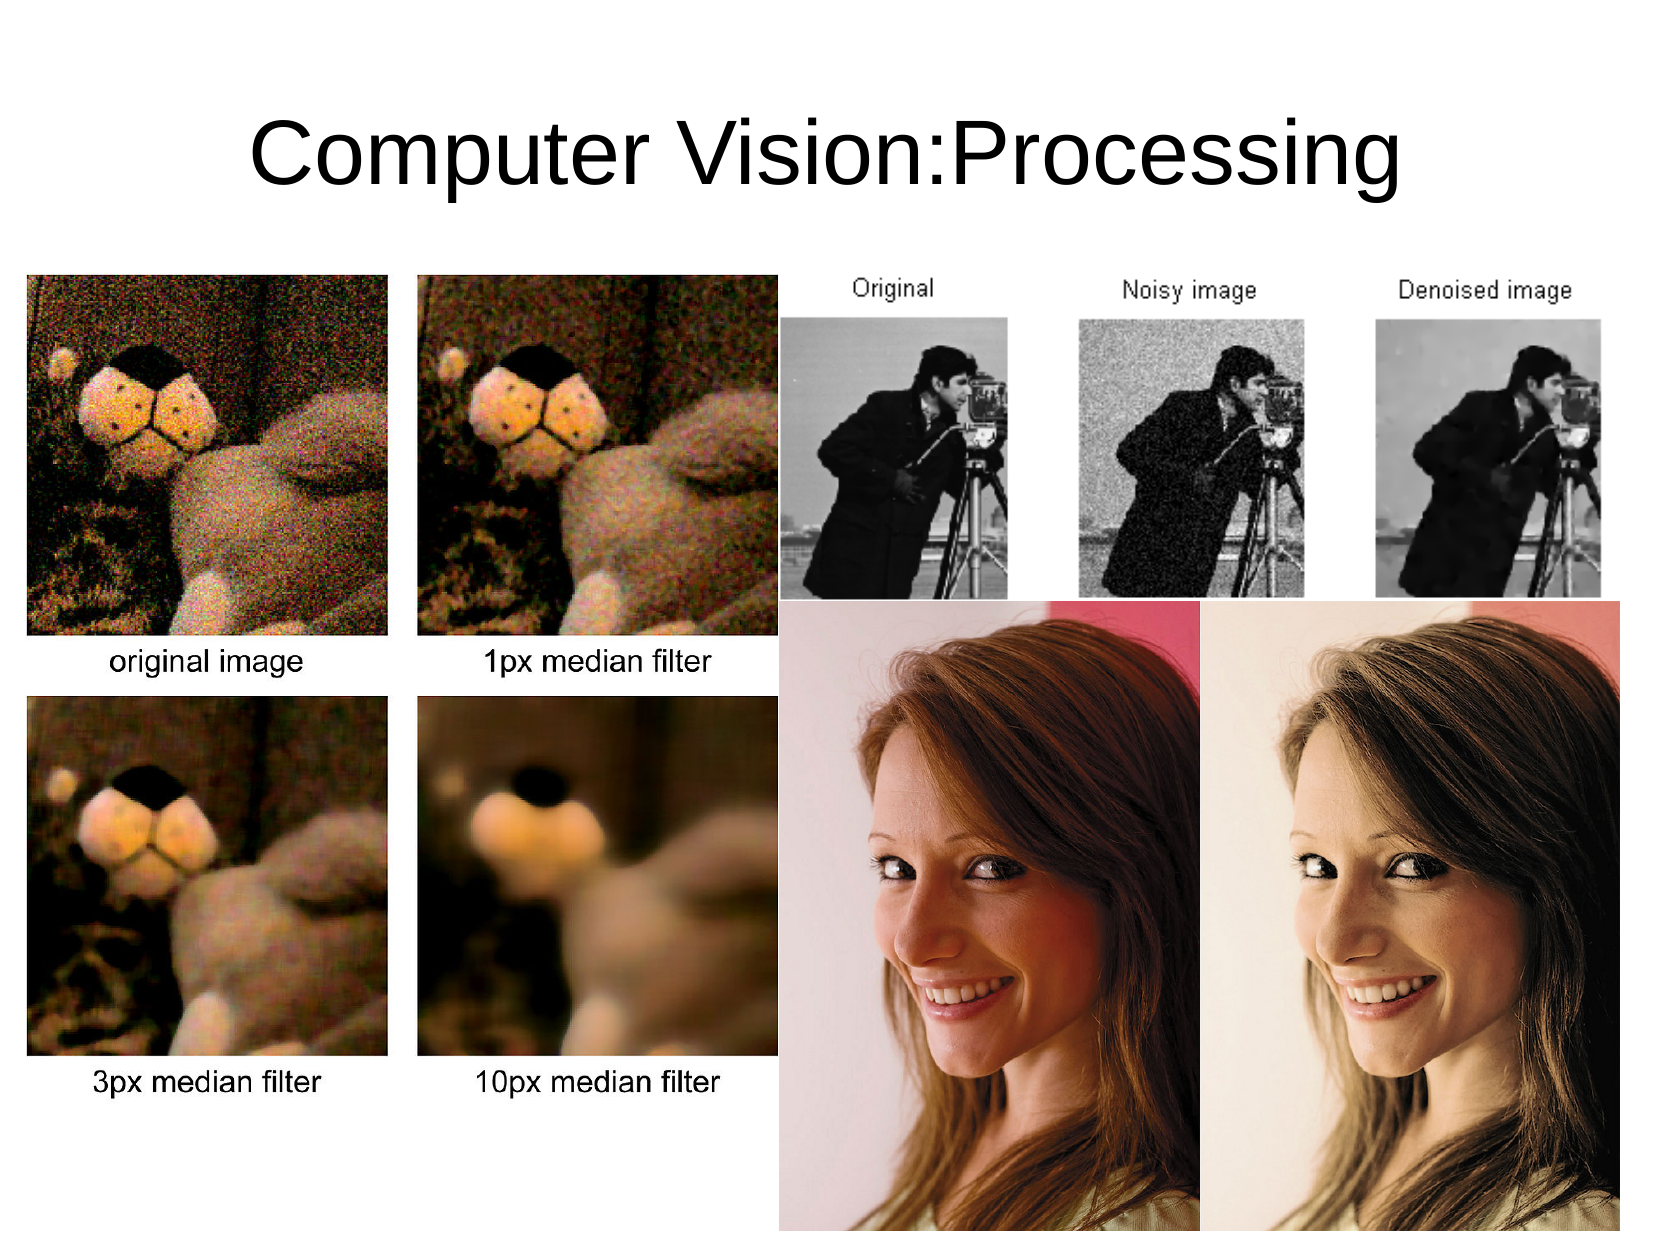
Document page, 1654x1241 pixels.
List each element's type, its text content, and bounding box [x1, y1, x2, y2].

picture [11, 259, 1620, 1231]
title Computer Vision:Processing [82, 49, 1571, 257]
